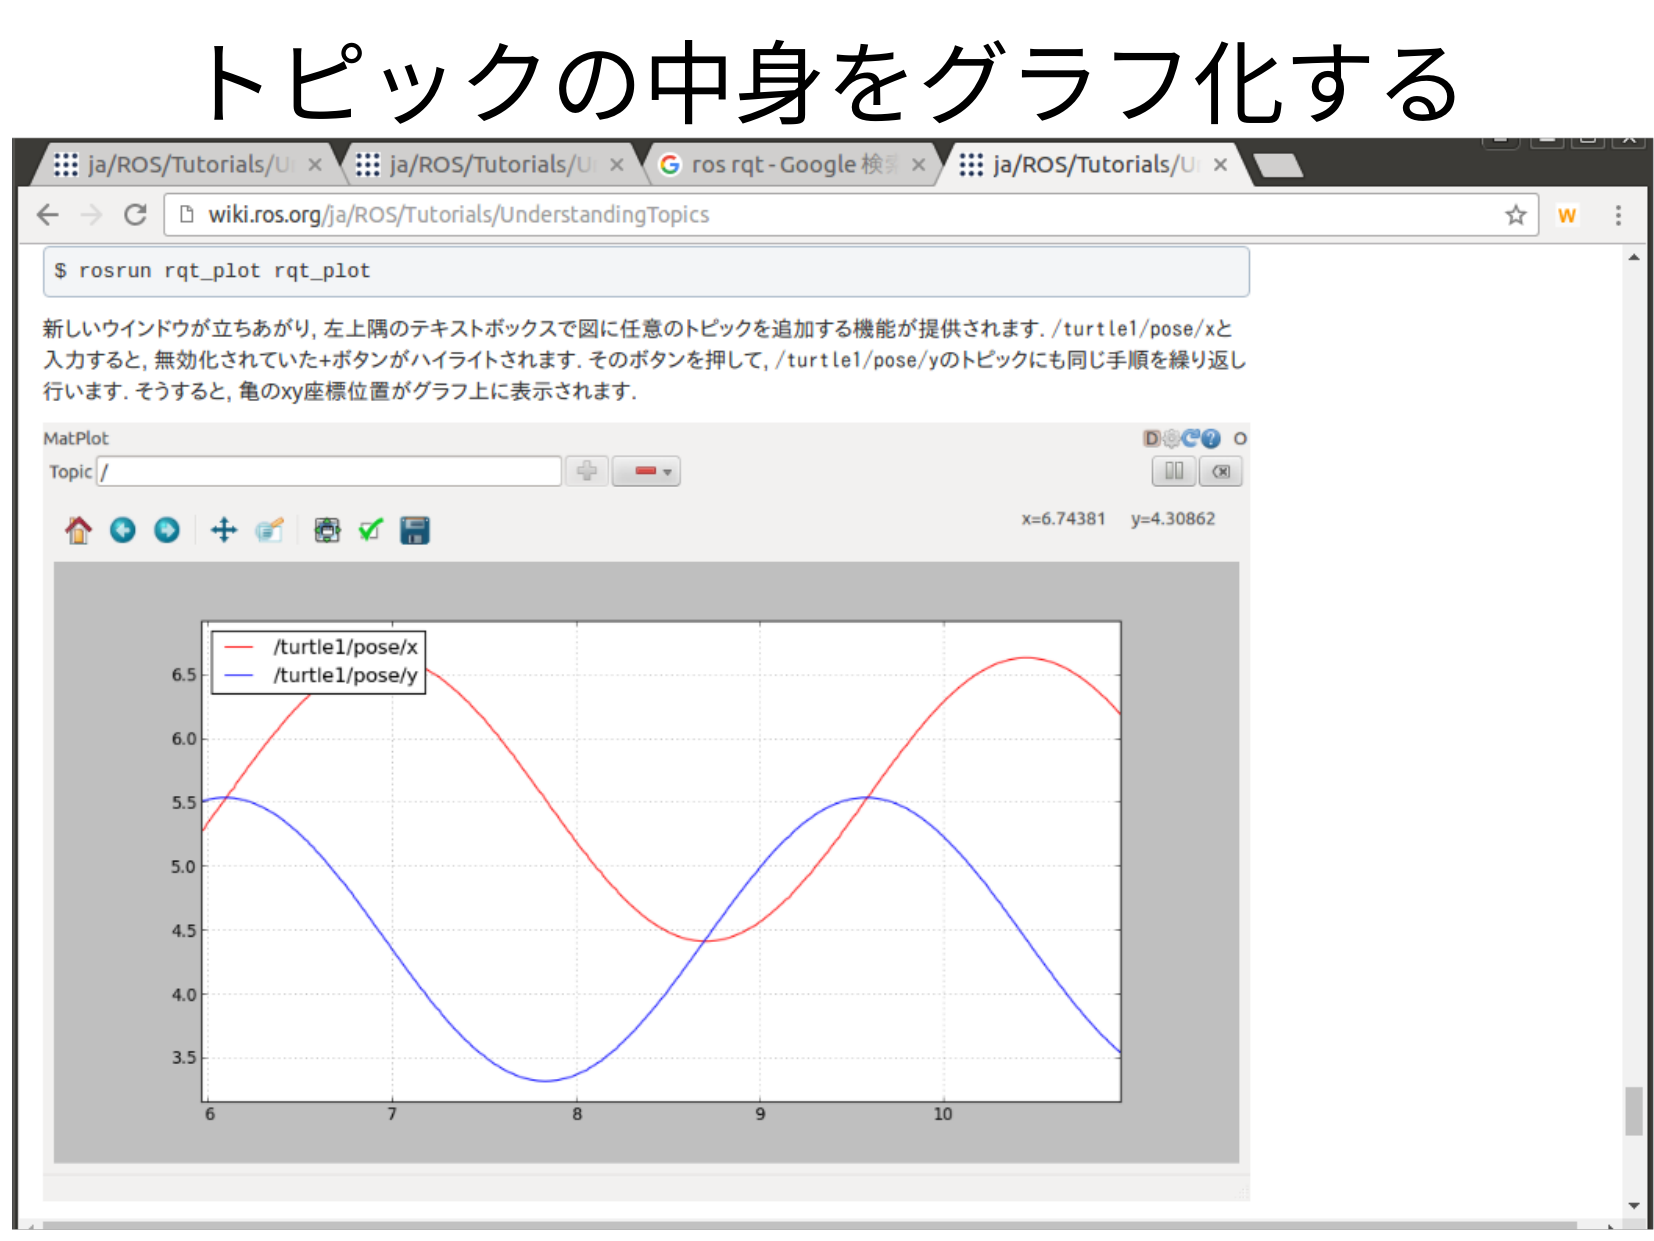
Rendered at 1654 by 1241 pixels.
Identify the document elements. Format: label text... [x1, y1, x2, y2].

title トピックの中身をグラフ化する [82, 13, 1571, 142]
picture [12, 118, 1654, 1241]
